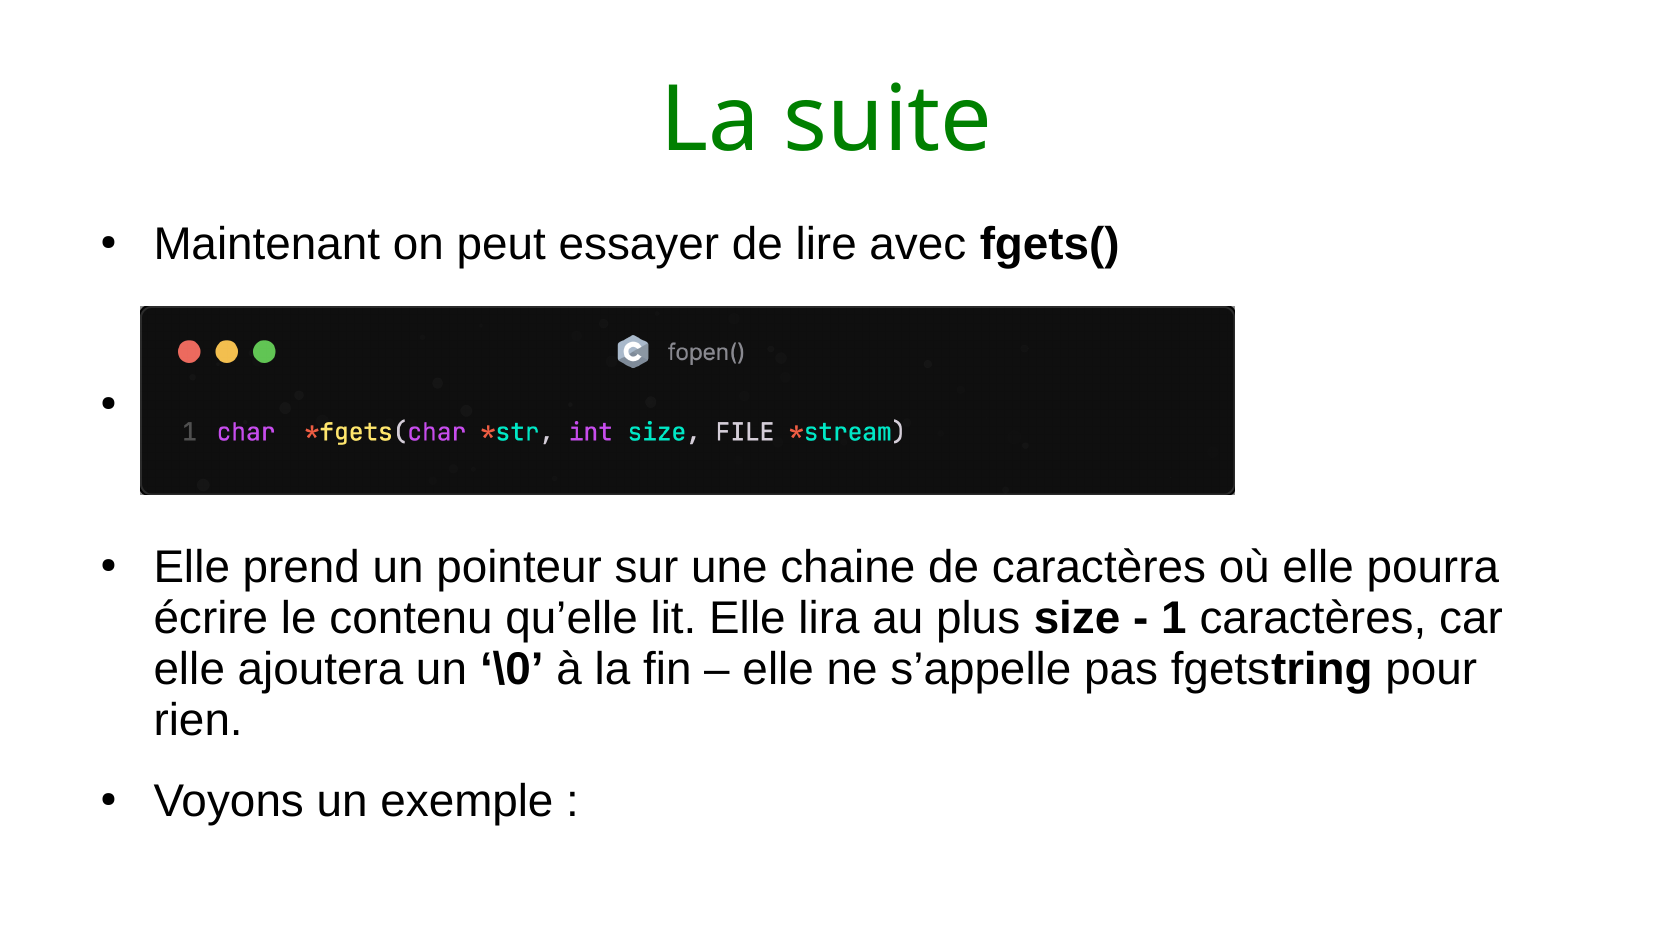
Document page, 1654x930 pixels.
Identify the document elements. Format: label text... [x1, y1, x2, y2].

title La suite [82, 37, 1571, 193]
picture [140, 306, 1235, 495]
list Maintenant on peut essayer de lire avec fgets() Elle prend un pointeur sur une chaine de caractères où elle pourra écrire le contenu qu’elle lit. Elle lira au plus size - 1 caractères, car elle ajoutera un ‘\0’ à la fin – elle ne s’appelle pas fgetstring pour rien. Voyons un exemple : [82, 217, 1571, 884]
